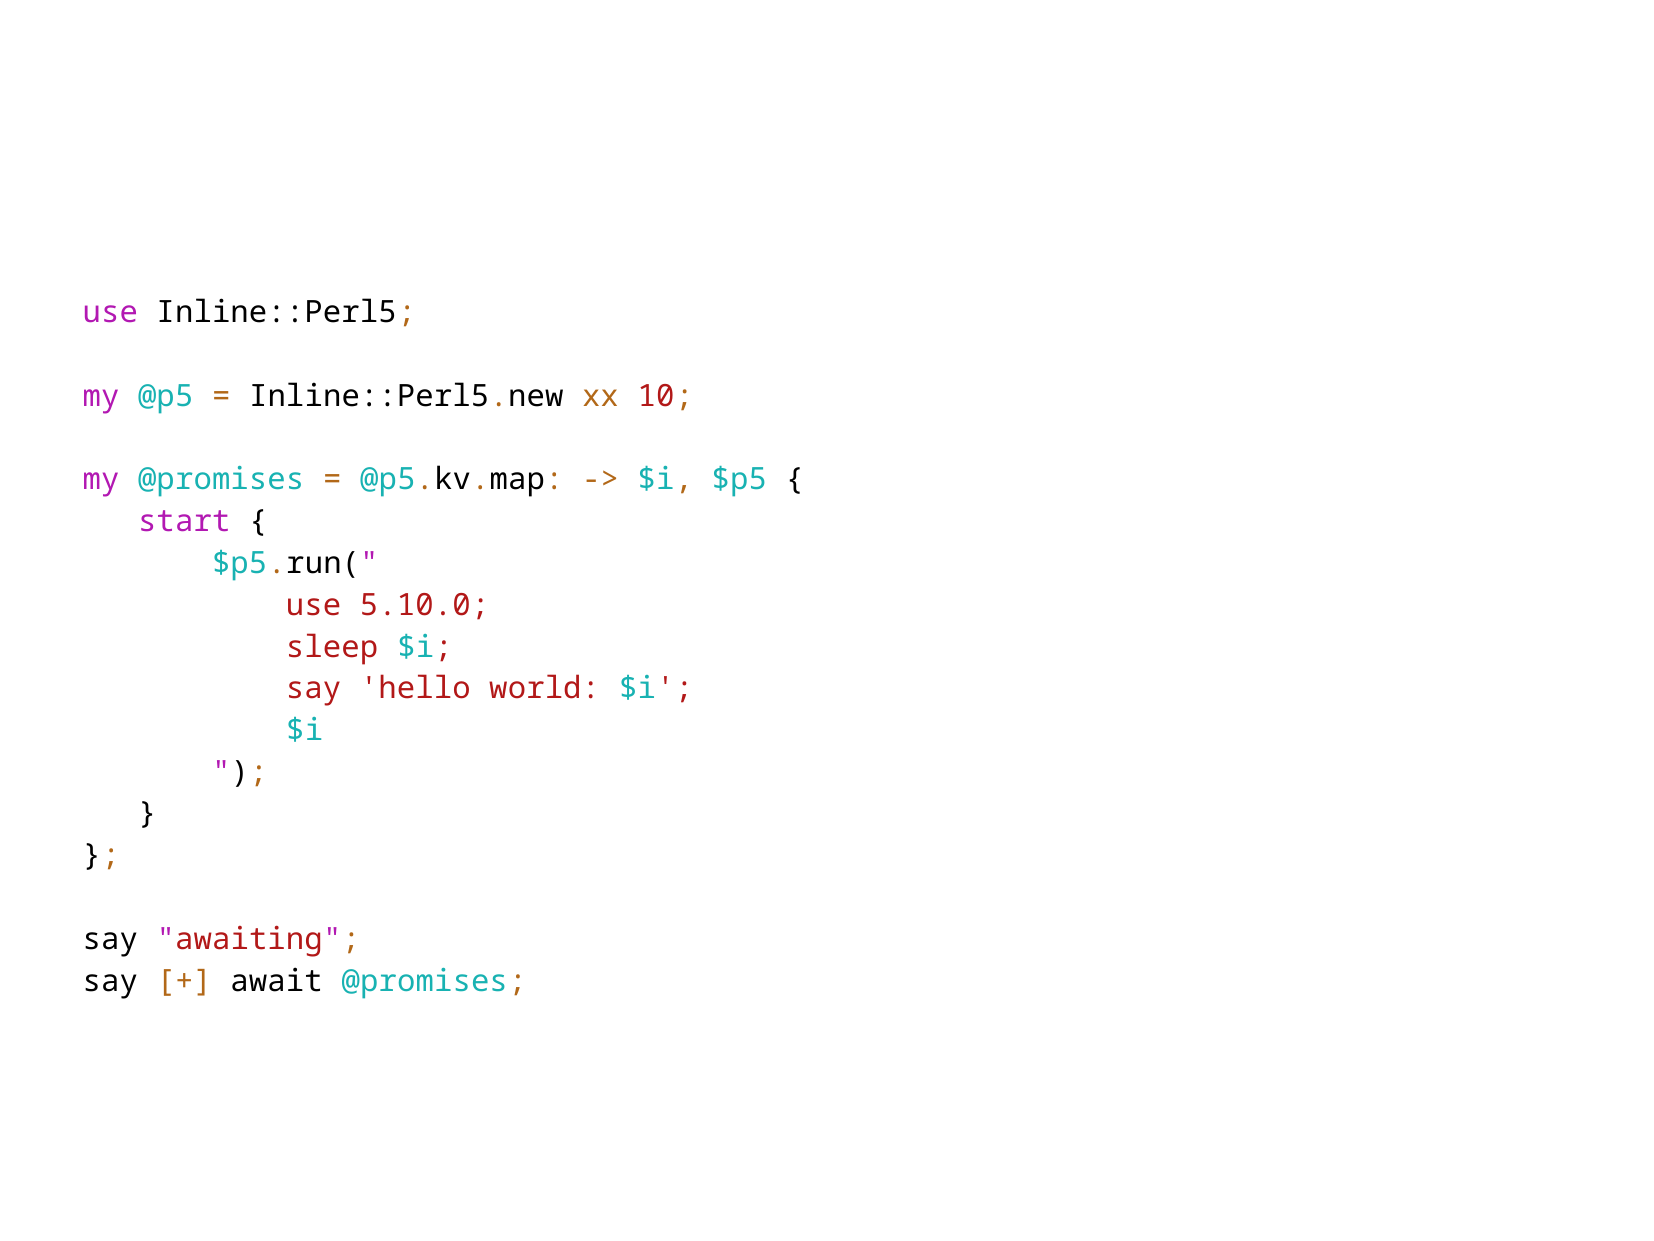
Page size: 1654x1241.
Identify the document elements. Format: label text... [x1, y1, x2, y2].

list use Inline::Perl5; my @p5 = Inline::Perl5.new xx 10; my @promises = @p5.kv.map: -> $i, $p5 { start { $p5.run(" use 5.10.0; sleep $i; say 'hello world: $i'; $i "); } }; say "awaiting"; say [+] await @promises; [82, 290, 1571, 1010]
